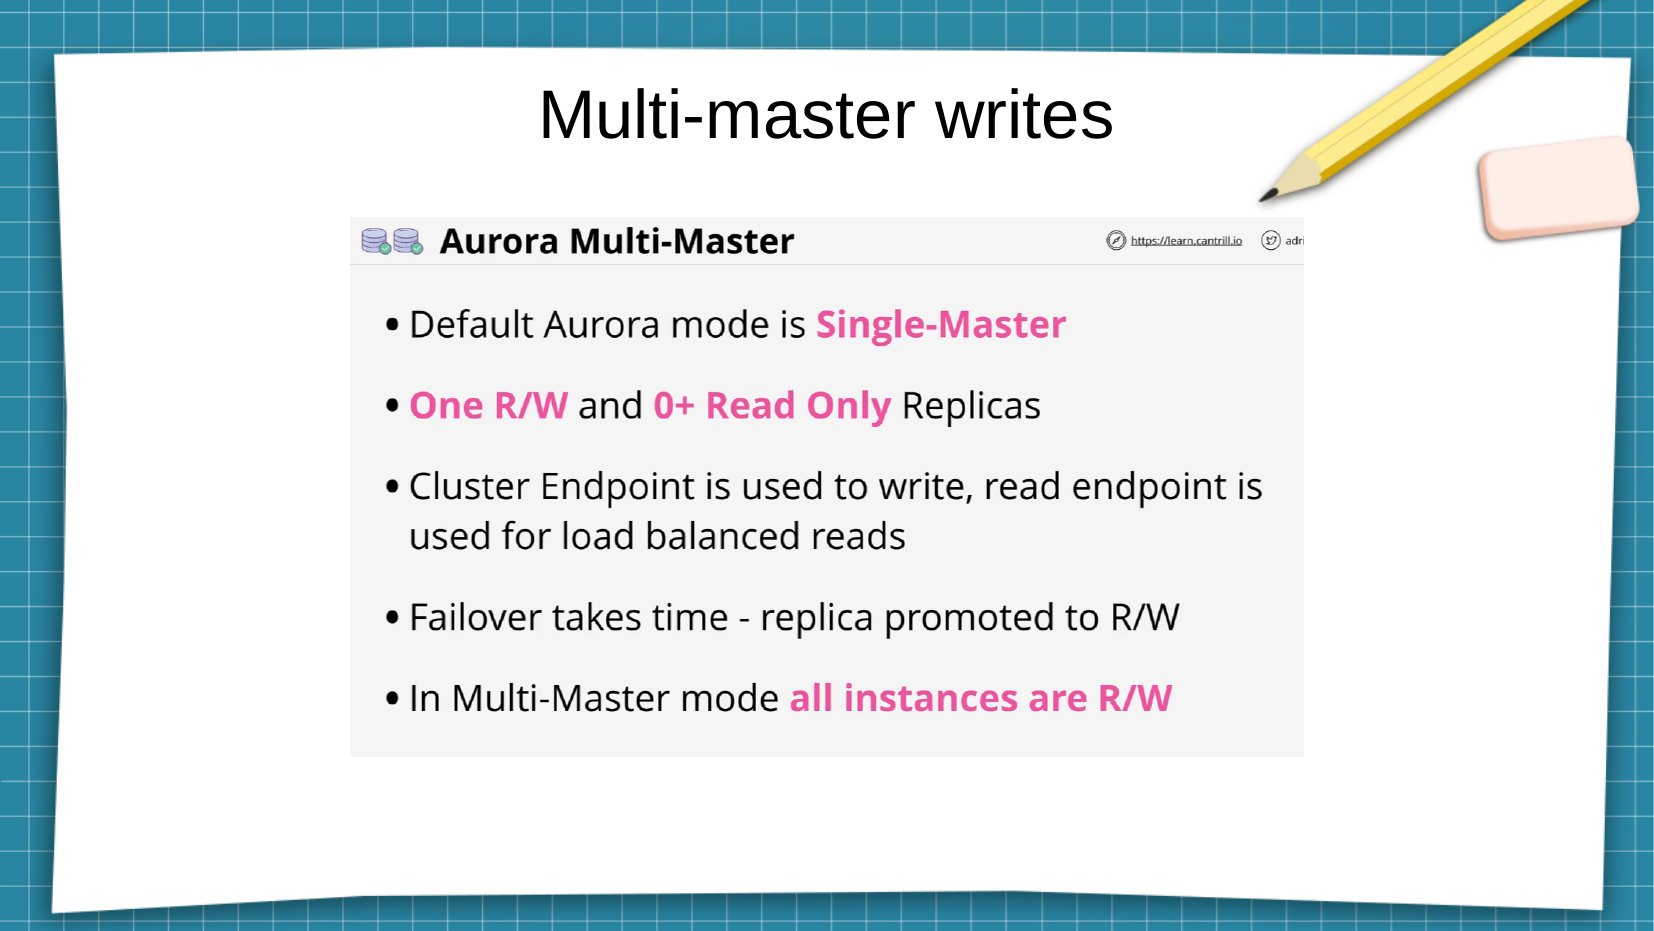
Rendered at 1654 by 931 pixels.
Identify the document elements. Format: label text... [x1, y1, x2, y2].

title Multi-master writes [82, 37, 1571, 193]
picture [0, 0, 1654, 931]
